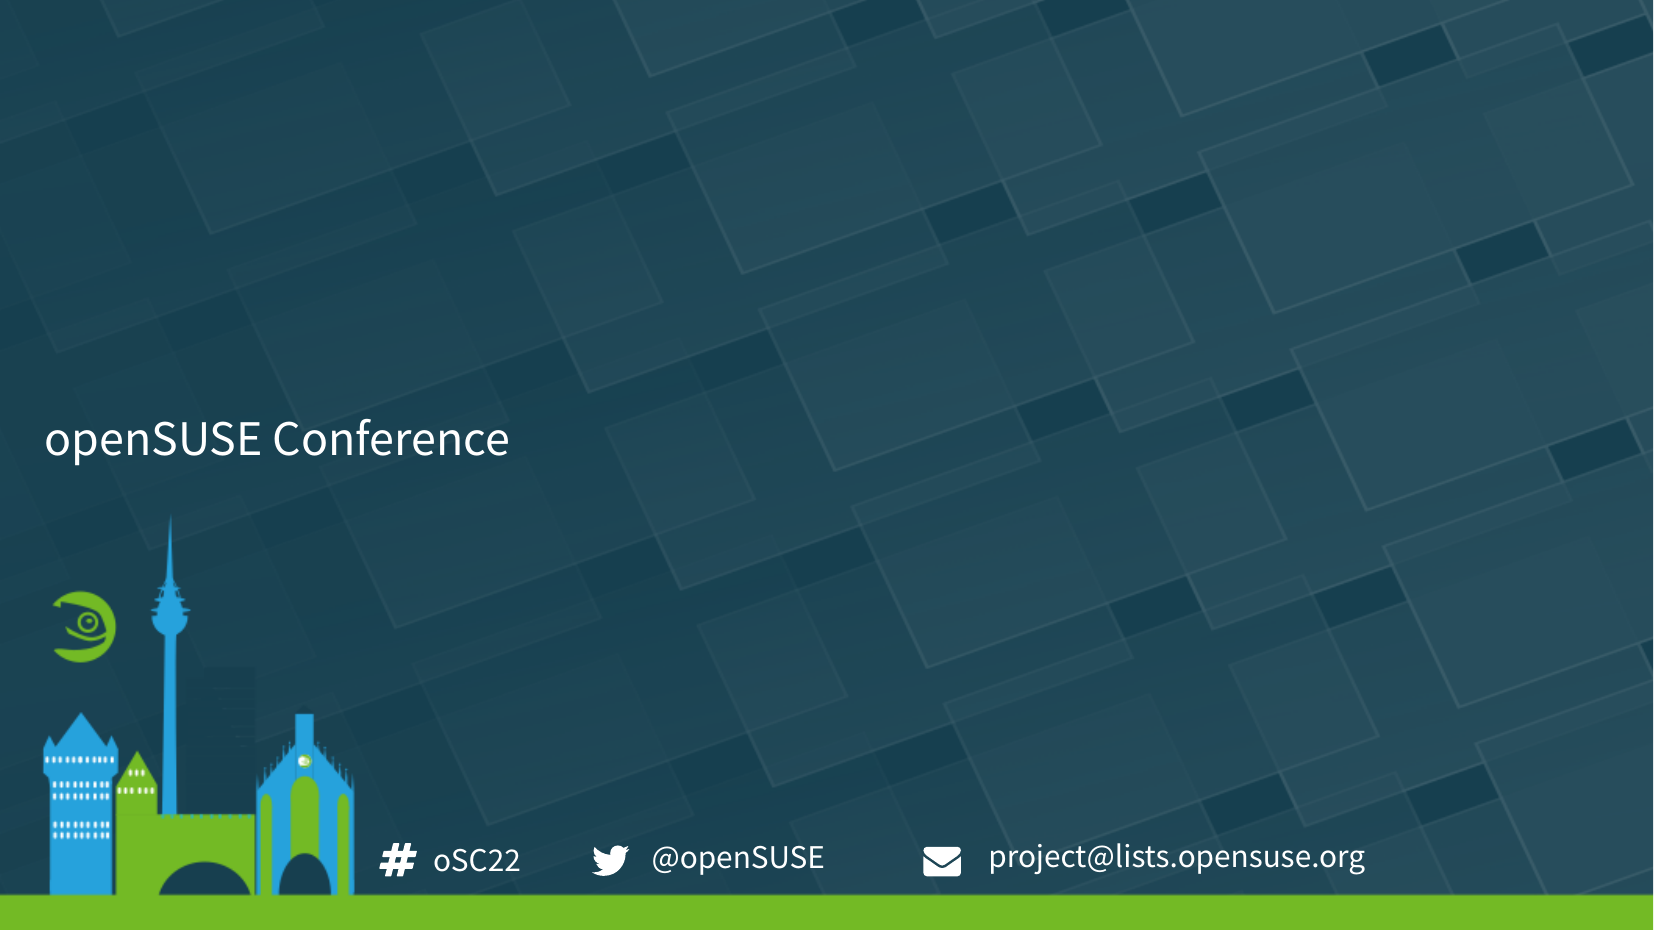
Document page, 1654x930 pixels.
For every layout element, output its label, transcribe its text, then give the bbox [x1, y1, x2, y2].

text_box oSC22 [418, 831, 563, 888]
text_box openSUSE Conference [30, 390, 676, 486]
text_box project@lists.opensuse.org [973, 806, 1583, 906]
picture [0, 129, 801, 930]
picture [922, 842, 962, 882]
text_box @openSUSE [636, 807, 841, 907]
